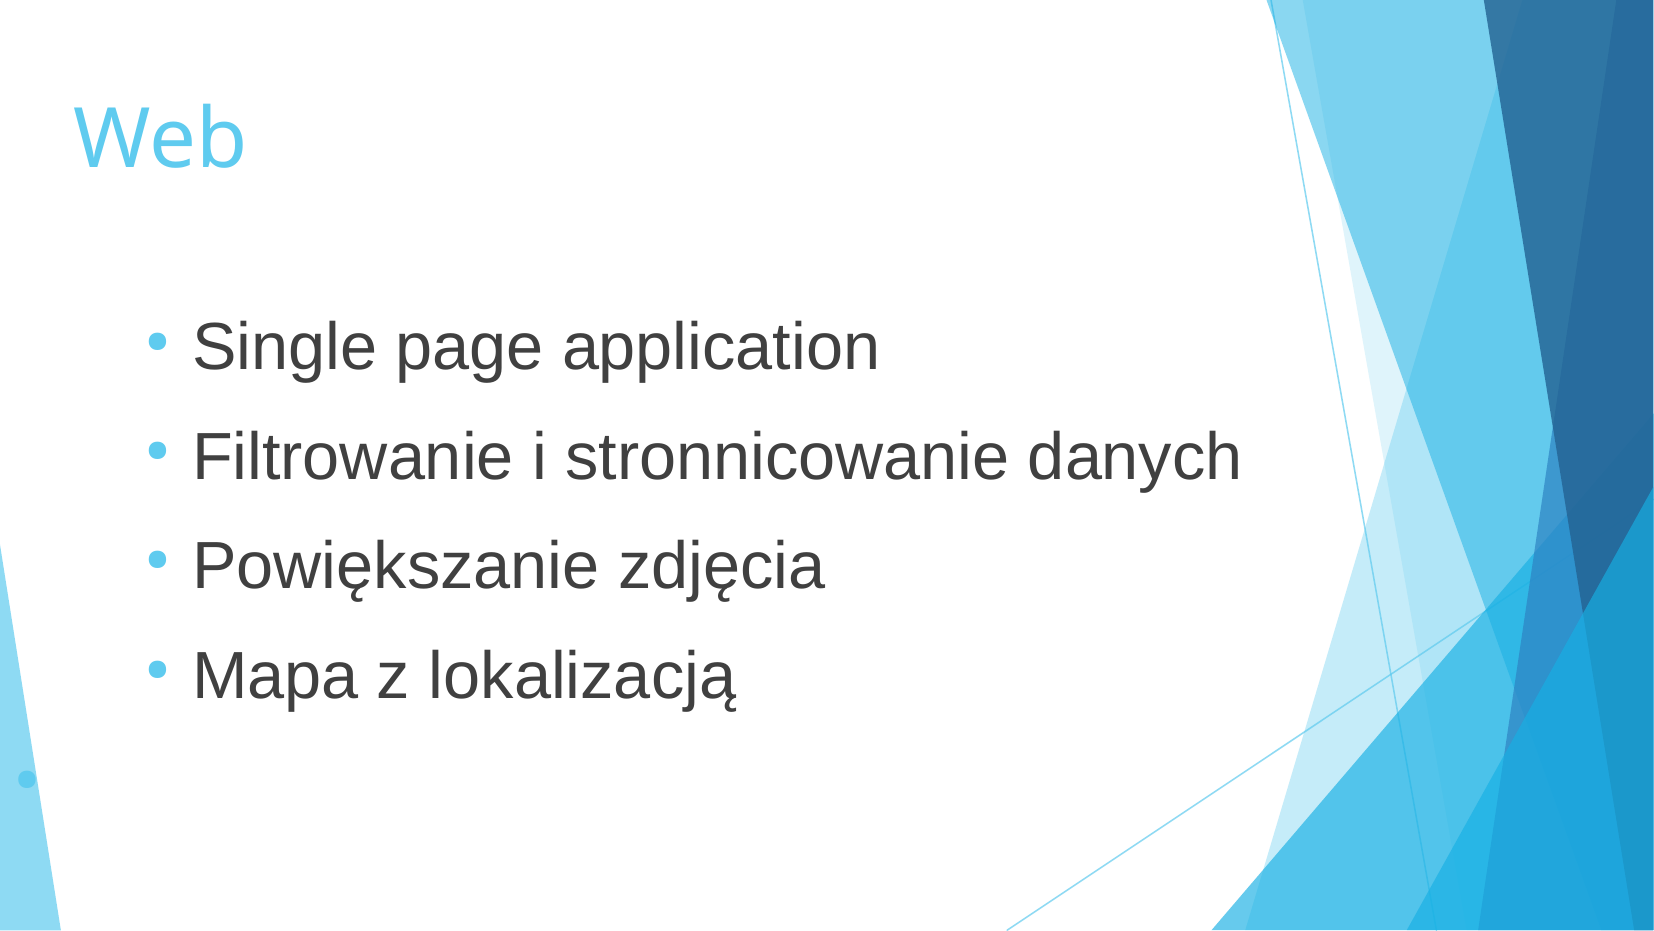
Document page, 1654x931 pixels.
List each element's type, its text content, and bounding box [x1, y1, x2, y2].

title Web [0, 76, 1489, 233]
list Single page application Filtrowanie i stronnicowanie danych Powiększanie zdjęcia Mapa z lokalizacją [0, 295, 1489, 835]
